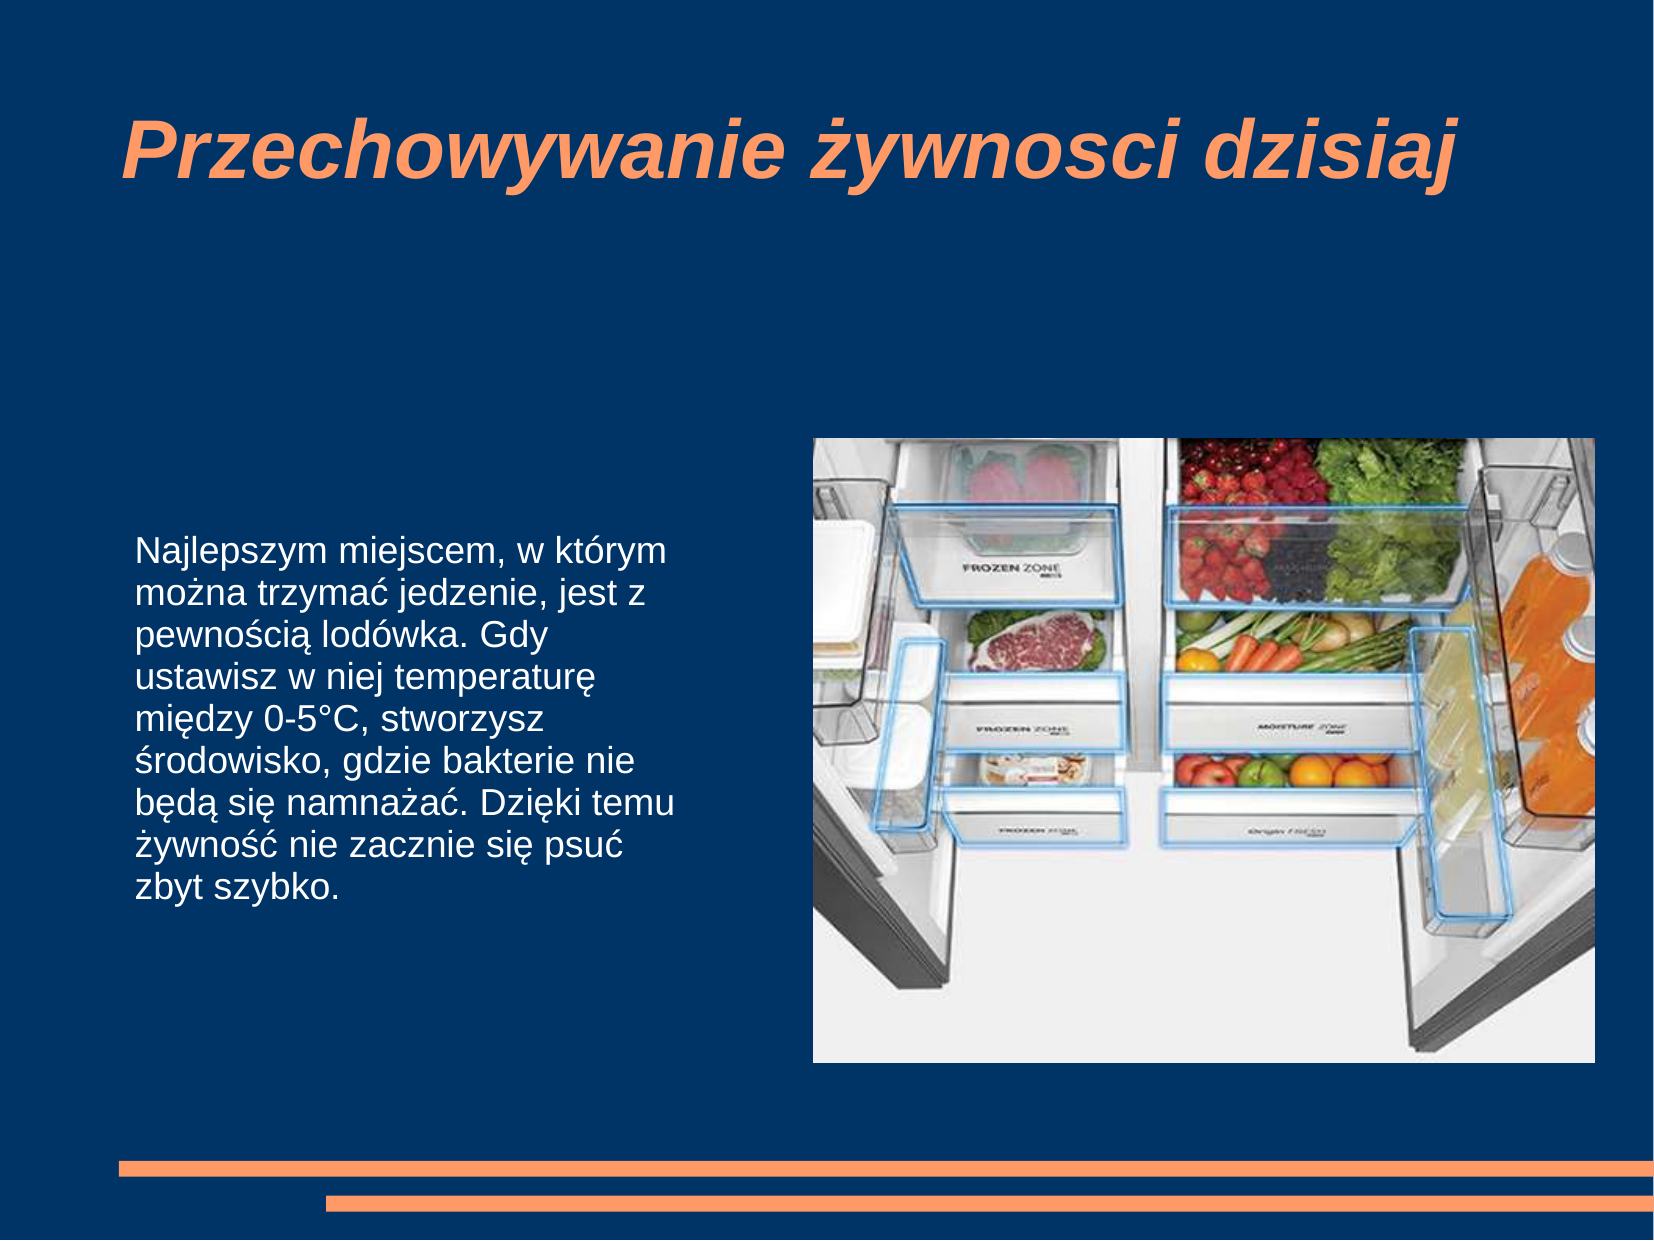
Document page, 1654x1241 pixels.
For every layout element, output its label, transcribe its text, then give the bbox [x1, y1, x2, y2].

title Przechowywanie żywnosci dzisiaj [121, 46, 1534, 254]
text_box Najlepszym miejscem, w którym można trzymać jedzenie, jest z pewnością lodówka. Gdy ustawisz w niej temperaturę między 0-5°C, stworzysz środowisko, gdzie bakterie nie będą się namnażać. Dzięki temu żywność nie zacznie się psuć zbyt szybko. [119, 522, 709, 916]
picture [813, 438, 1595, 1063]
